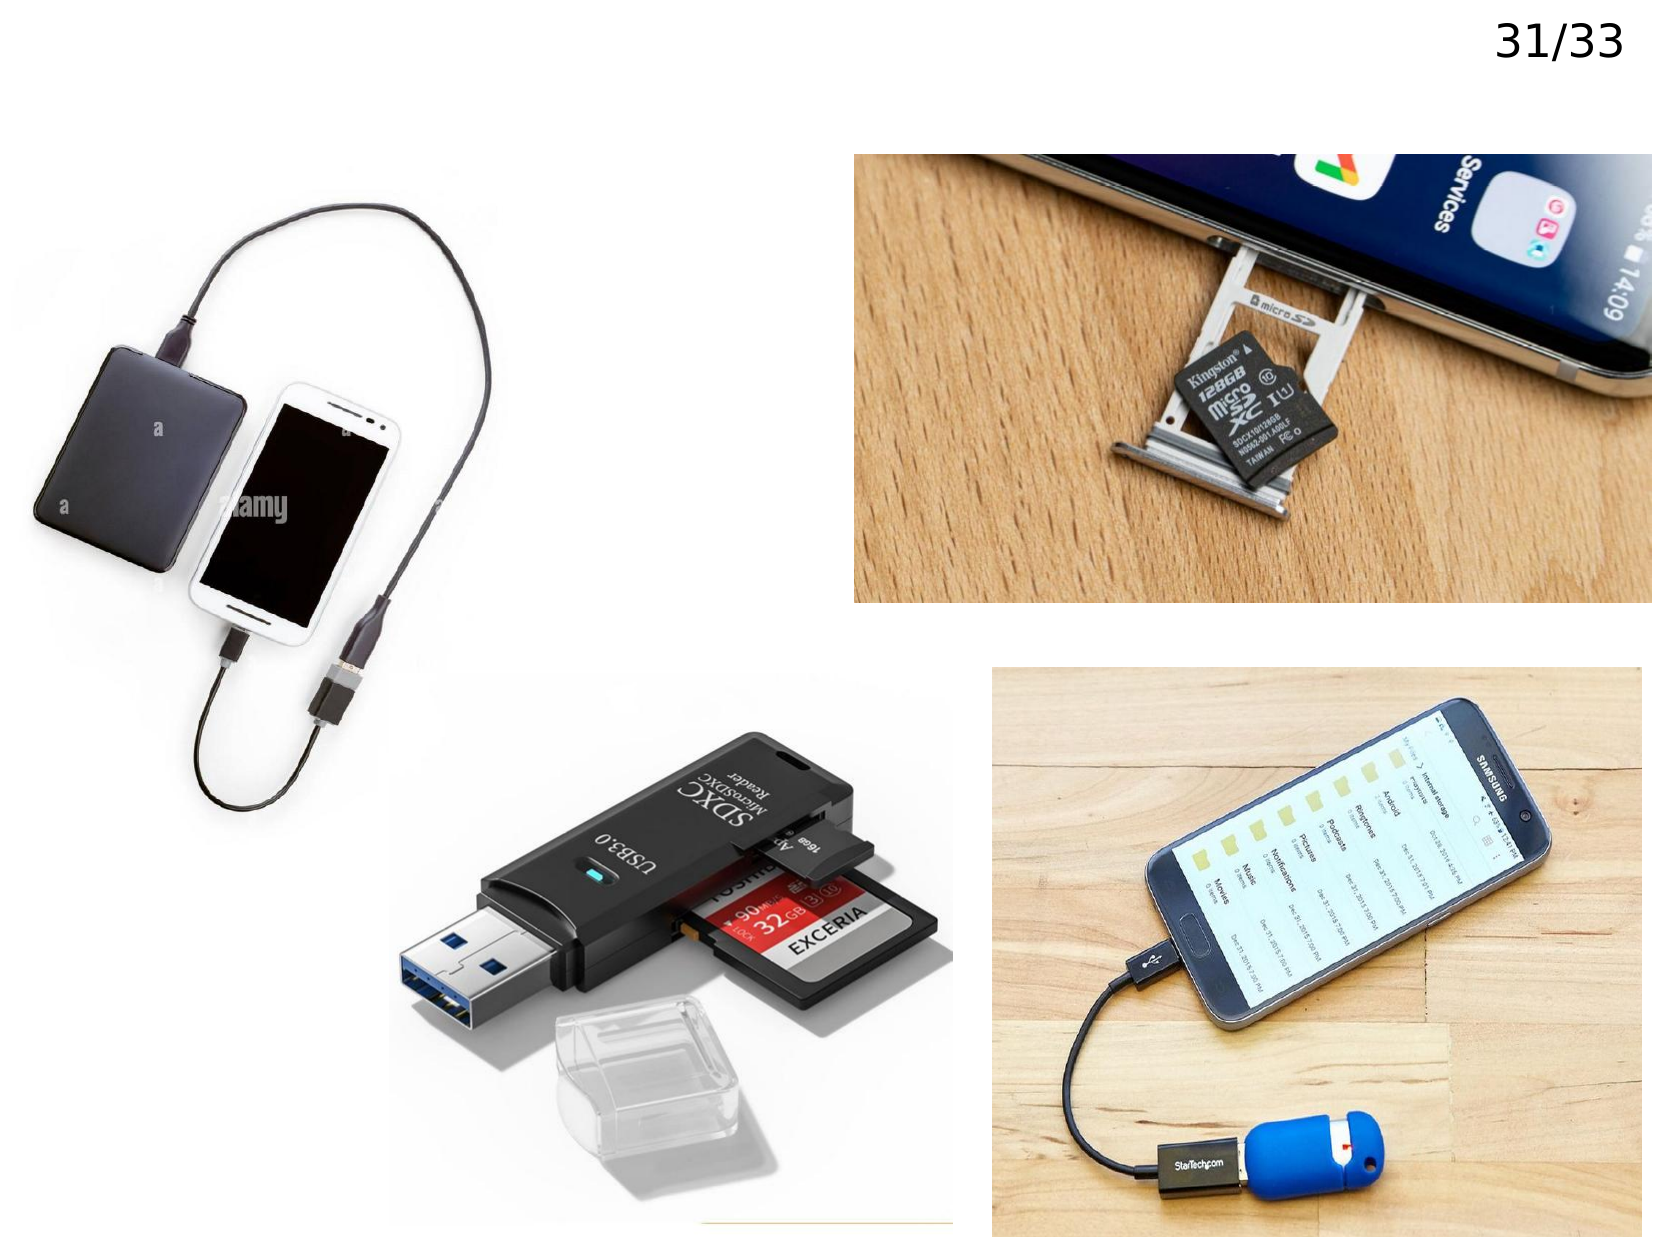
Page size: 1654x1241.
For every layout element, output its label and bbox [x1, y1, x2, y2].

picture [854, 154, 1652, 603]
picture [11, 166, 953, 1237]
picture [992, 667, 1642, 1237]
